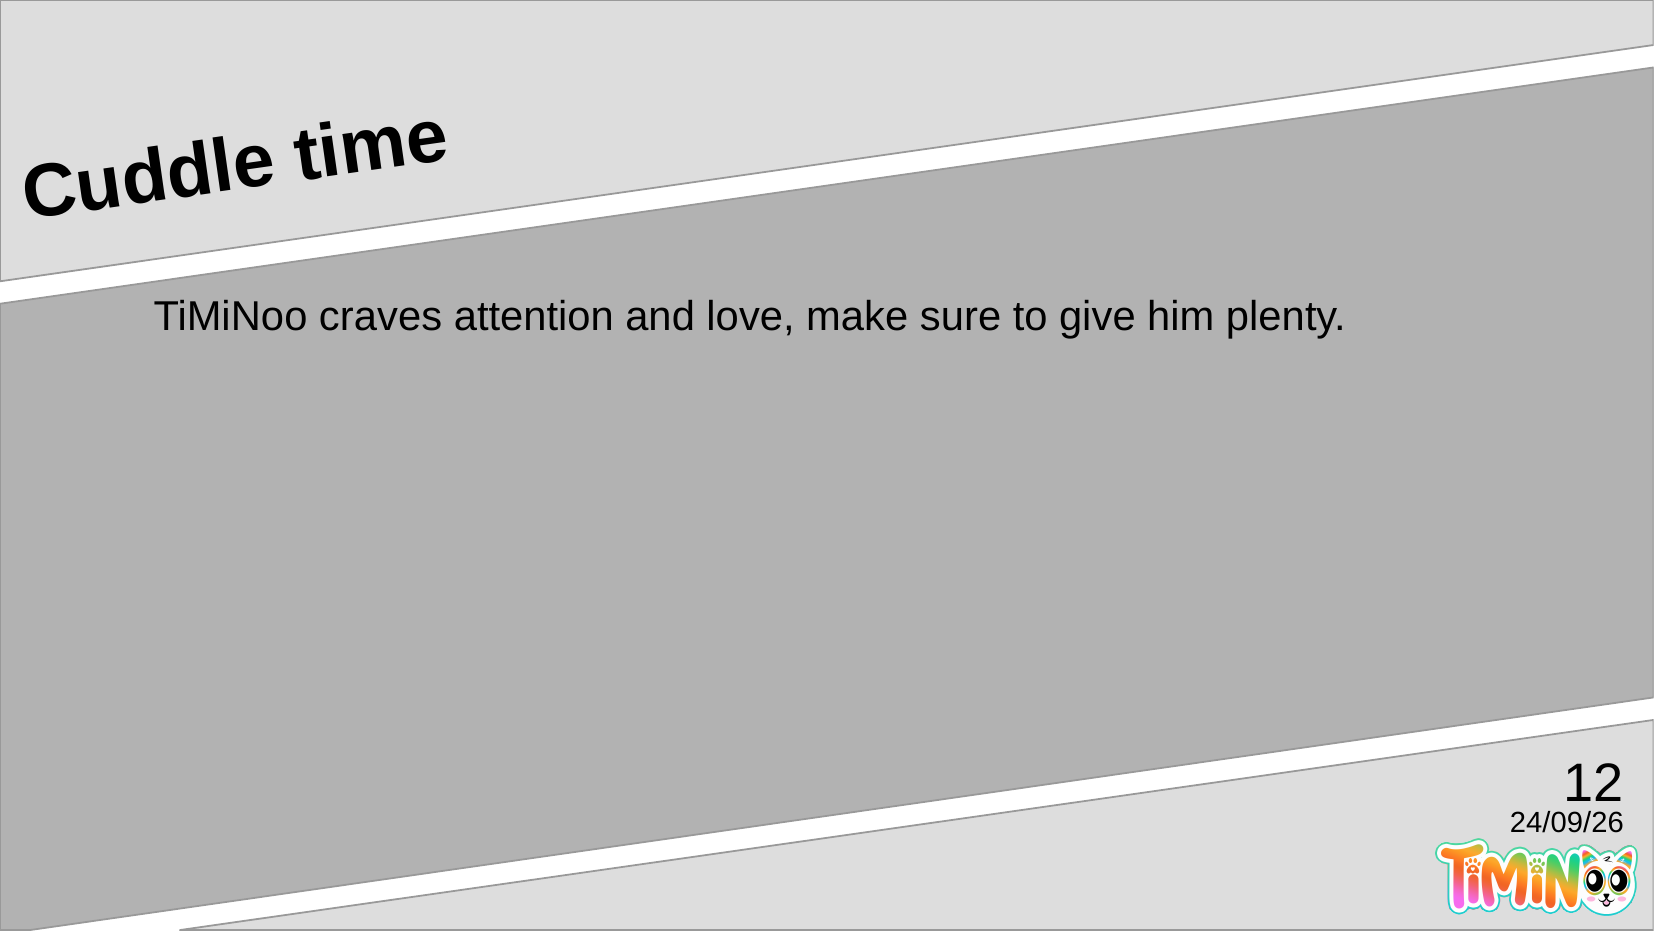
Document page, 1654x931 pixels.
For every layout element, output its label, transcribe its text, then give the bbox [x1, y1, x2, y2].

list TiMiNoo craves attention and love, make sure to give him plenty. [82, 292, 1538, 833]
title Cuddle time [11, 0, 1496, 272]
picture [1435, 838, 1638, 916]
